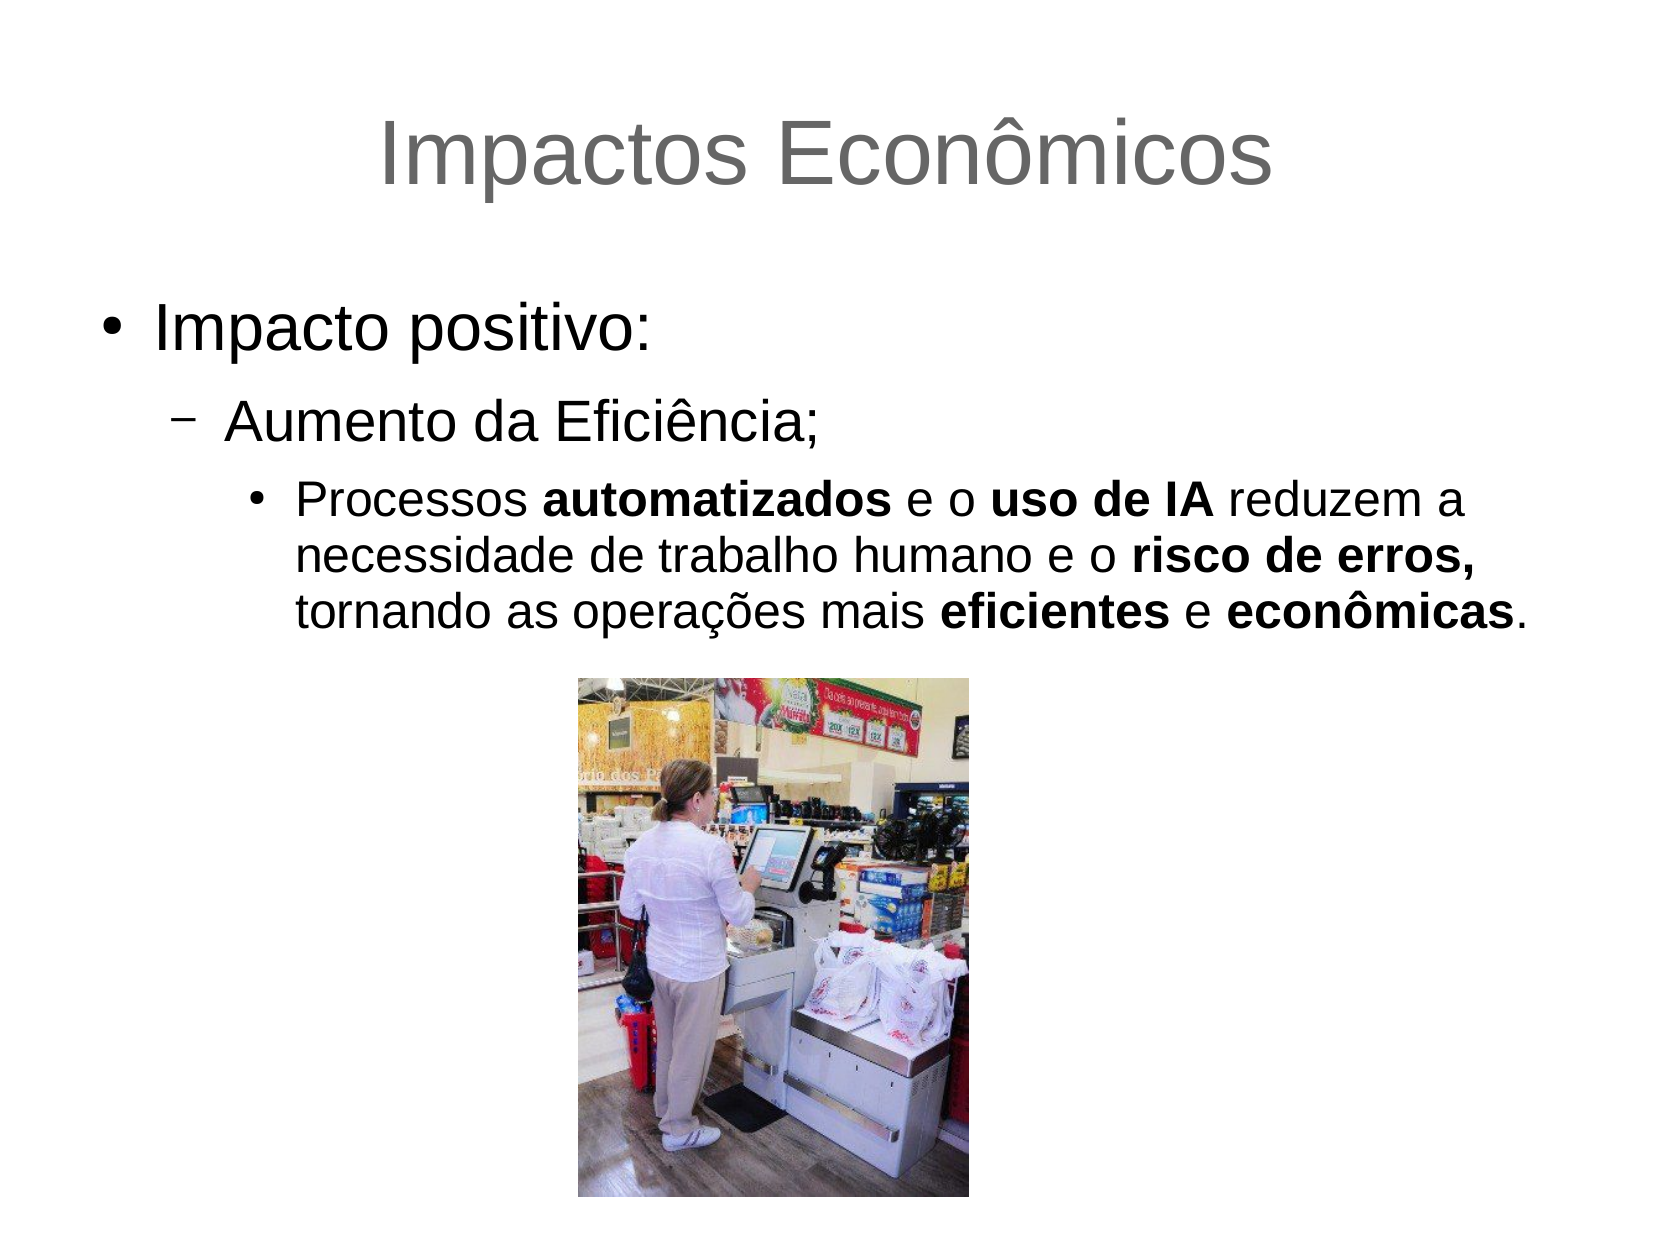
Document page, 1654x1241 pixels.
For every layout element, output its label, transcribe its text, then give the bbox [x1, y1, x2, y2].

title Impactos Econômicos [82, 49, 1571, 257]
picture [578, 678, 969, 1197]
list Impacto positivo: Aumento da Eficiência; Processos automatizados e o uso de IA reduzem a necessidade de trabalho humano e o risco de erros, tornando as operações mais eficientes e econômicas. [82, 290, 1571, 1158]
